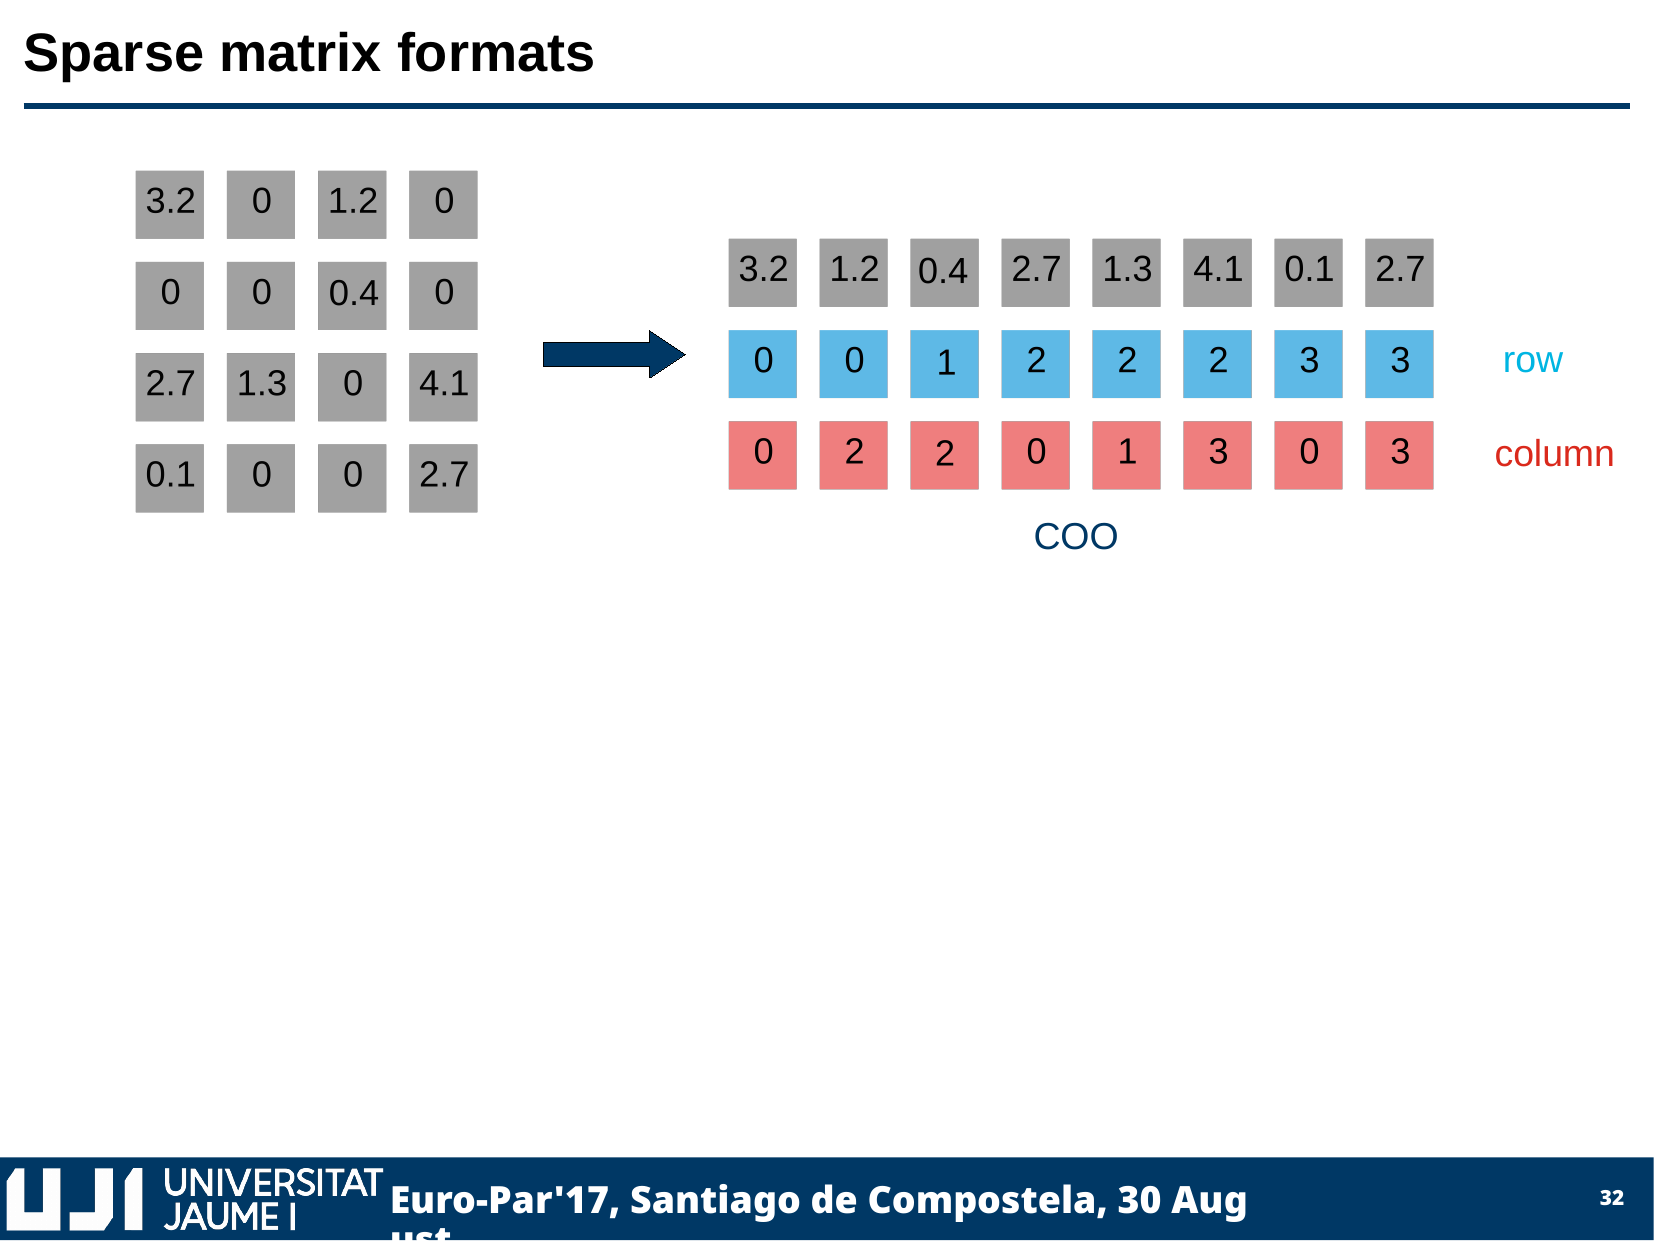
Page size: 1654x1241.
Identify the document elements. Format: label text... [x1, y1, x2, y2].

text_box [543, 330, 686, 378]
picture [0, 1158, 390, 1241]
picture [721, 231, 1441, 497]
text_box column [1479, 425, 1630, 483]
picture [128, 163, 485, 520]
text_box COO [1018, 507, 1134, 565]
title Sparse matrix formats [23, 0, 1630, 107]
text_box row [1488, 330, 1579, 388]
